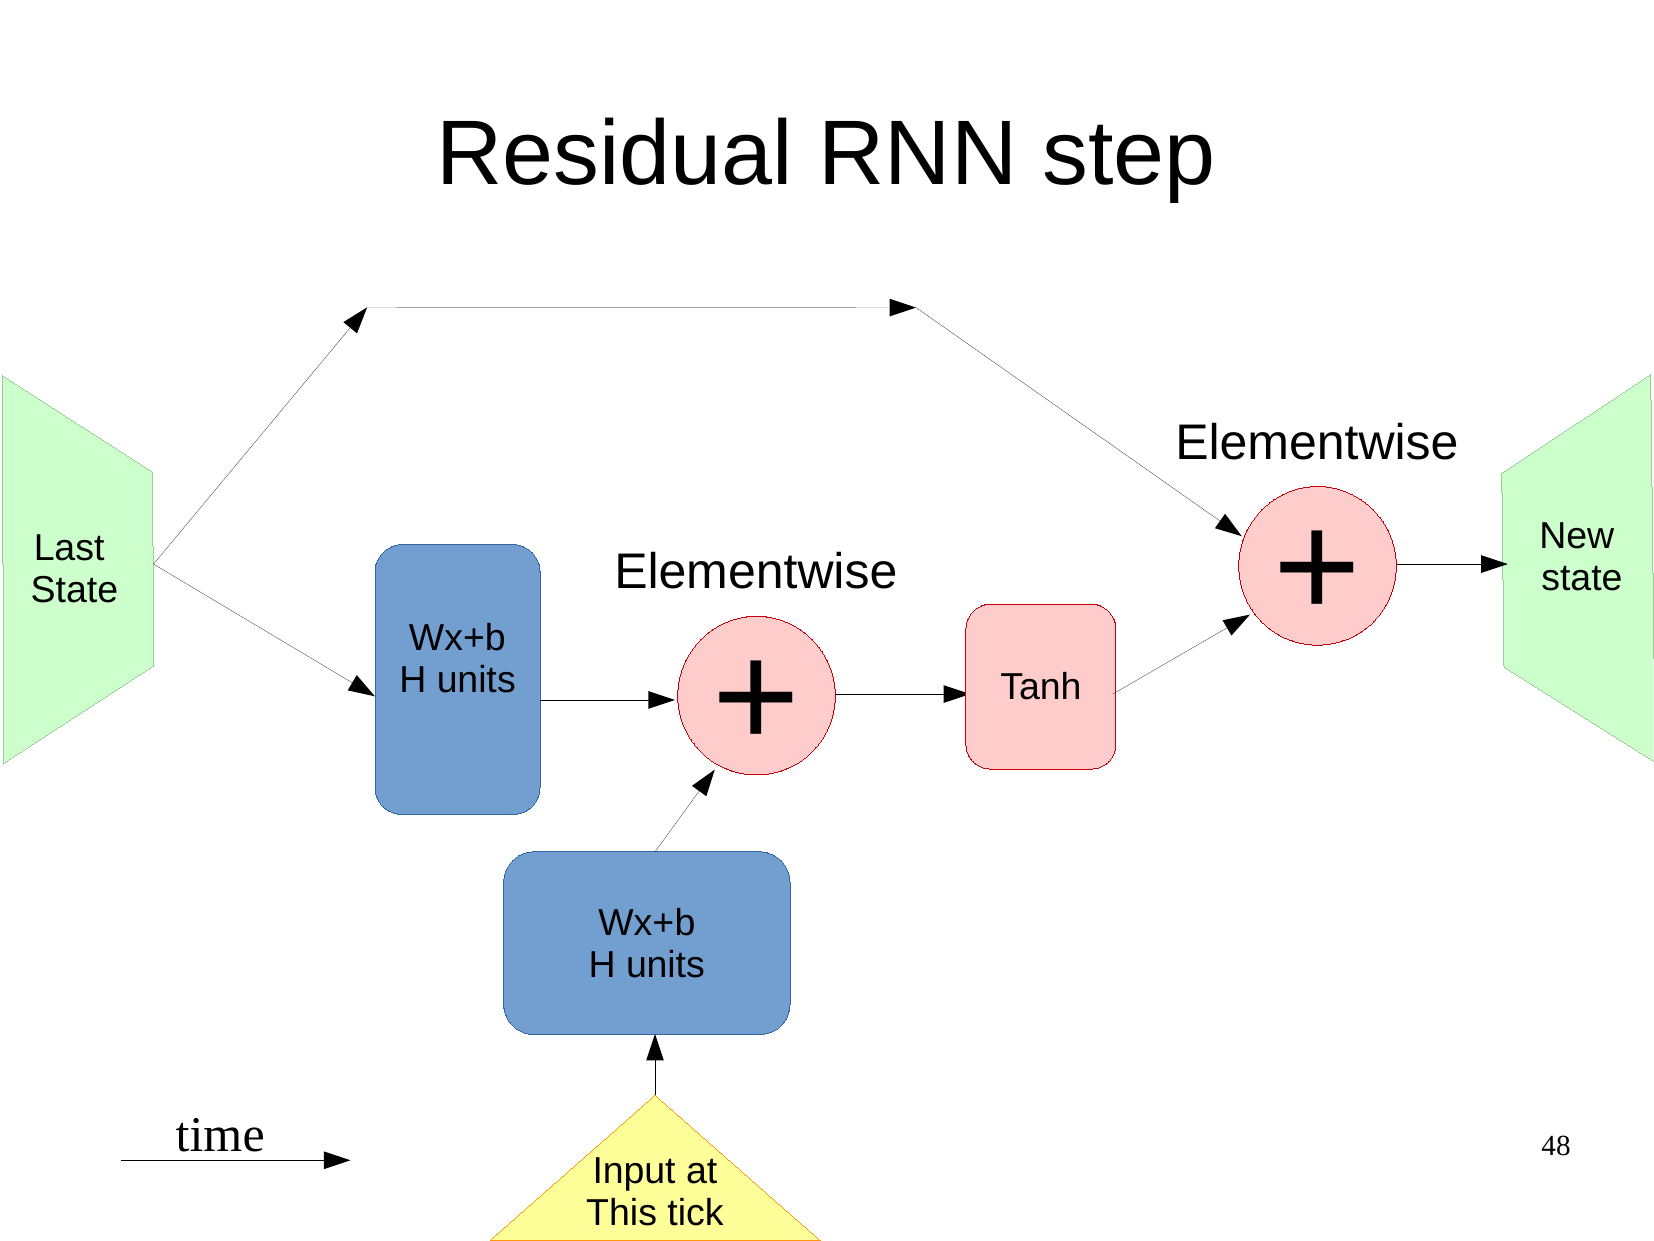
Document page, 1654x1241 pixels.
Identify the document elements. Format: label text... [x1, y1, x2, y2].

text_box Elementwise [1160, 406, 1474, 478]
text_box New state [1483, 507, 1654, 606]
text_box Wx+b H units [503, 851, 791, 1035]
text_box Wx+b H units [375, 544, 541, 815]
text_box Tanh [965, 604, 1116, 770]
text_box [1503, 606, 1654, 762]
title Residual RNN step [82, 49, 1571, 257]
text_box [1501, 374, 1653, 507]
text_box Elementwise [599, 536, 913, 608]
text_box Input at This tick [490, 1095, 821, 1241]
text_box [2, 375, 153, 519]
text_box Last State [0, 519, 169, 661]
text_box + [677, 616, 836, 775]
text_box + [1238, 486, 1397, 646]
text_box time [160, 1107, 280, 1164]
text_box [3, 661, 154, 764]
